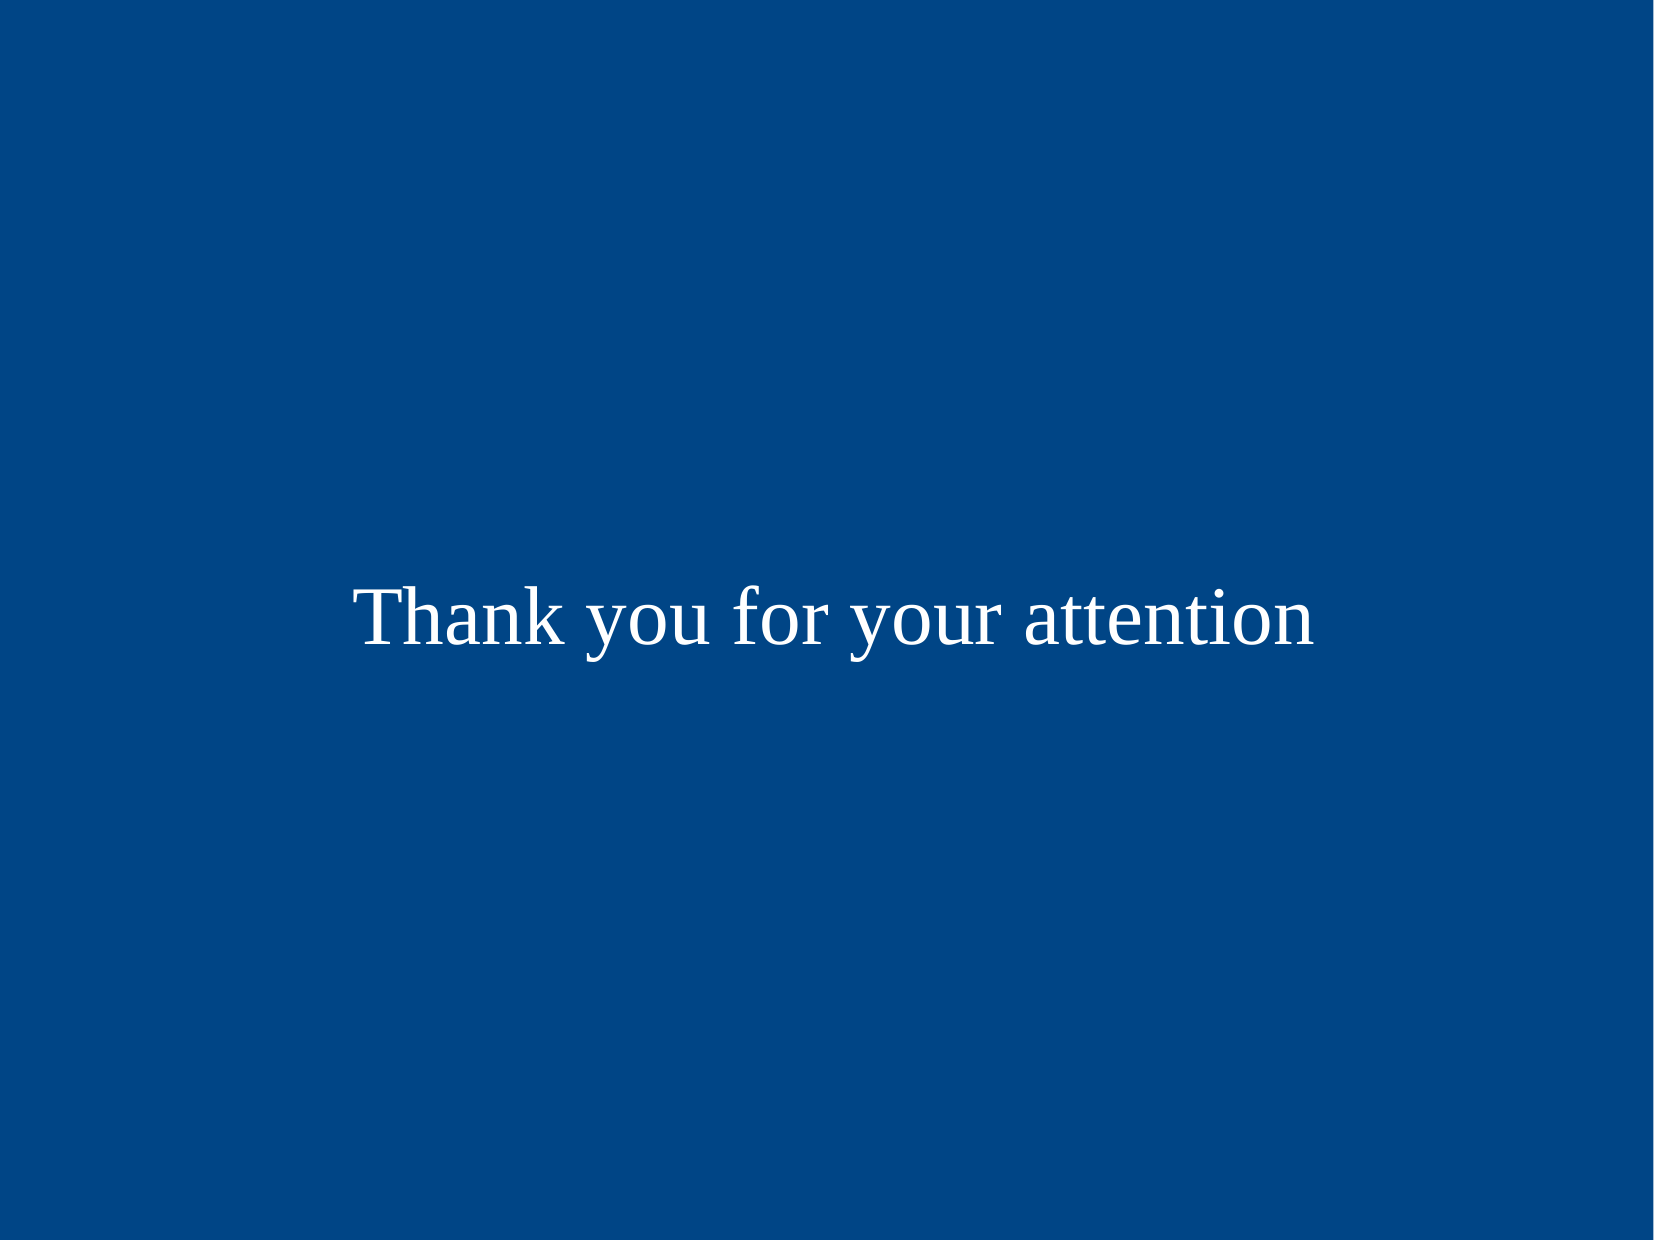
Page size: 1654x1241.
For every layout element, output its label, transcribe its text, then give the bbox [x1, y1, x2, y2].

text_box Thank you for your attention [337, 562, 1351, 676]
